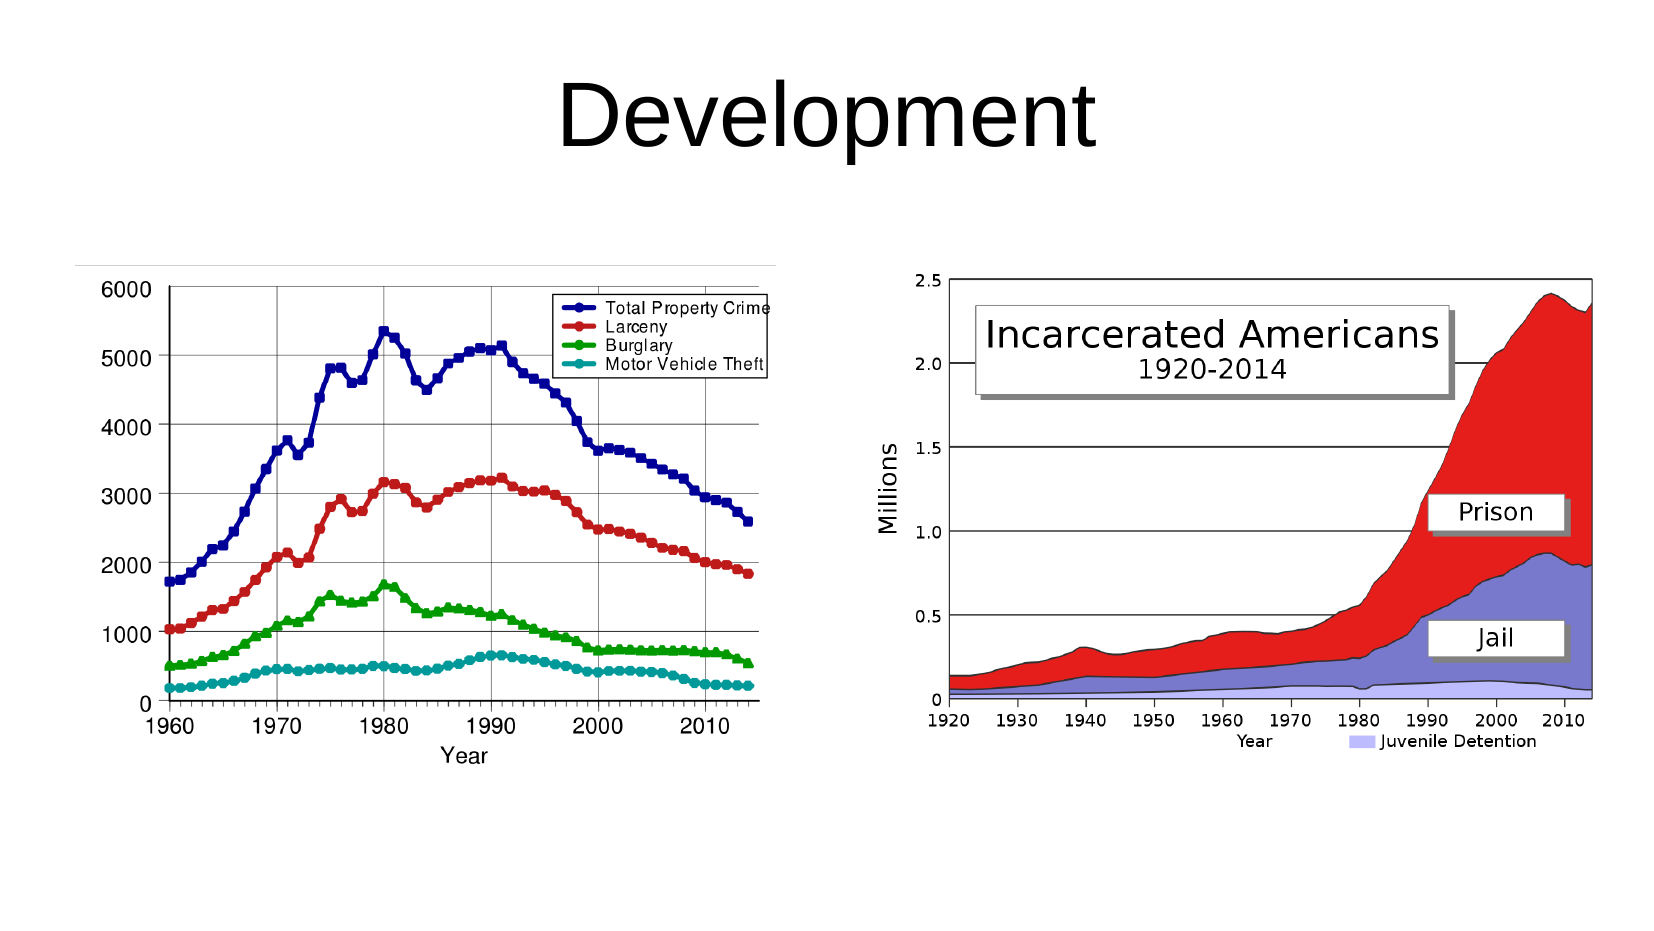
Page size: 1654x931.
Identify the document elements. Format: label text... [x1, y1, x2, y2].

picture [75, 263, 776, 788]
picture [865, 263, 1594, 751]
title Development [82, 37, 1571, 193]
